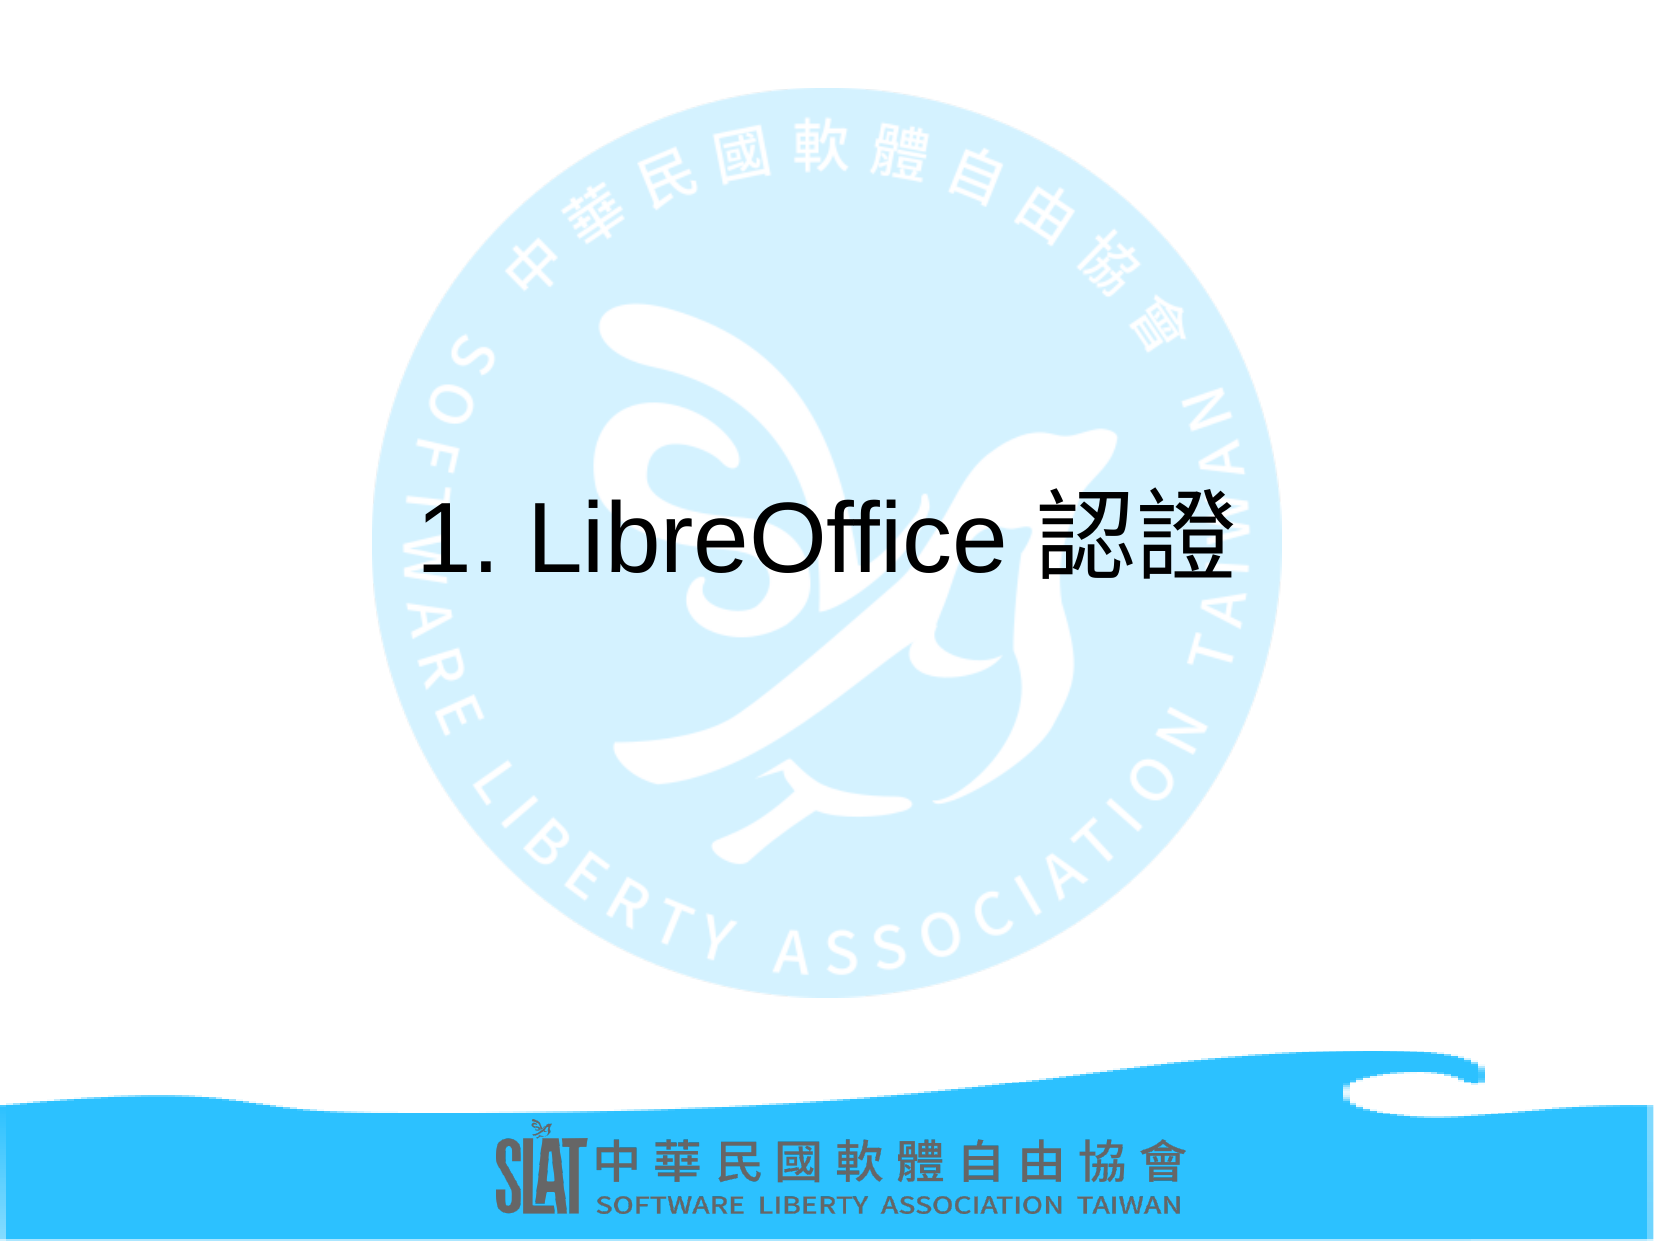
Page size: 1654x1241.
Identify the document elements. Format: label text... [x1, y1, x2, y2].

picture [0, 1051, 1654, 1241]
subtitle 1. LibreOffice 認證 [82, 49, 1571, 1010]
